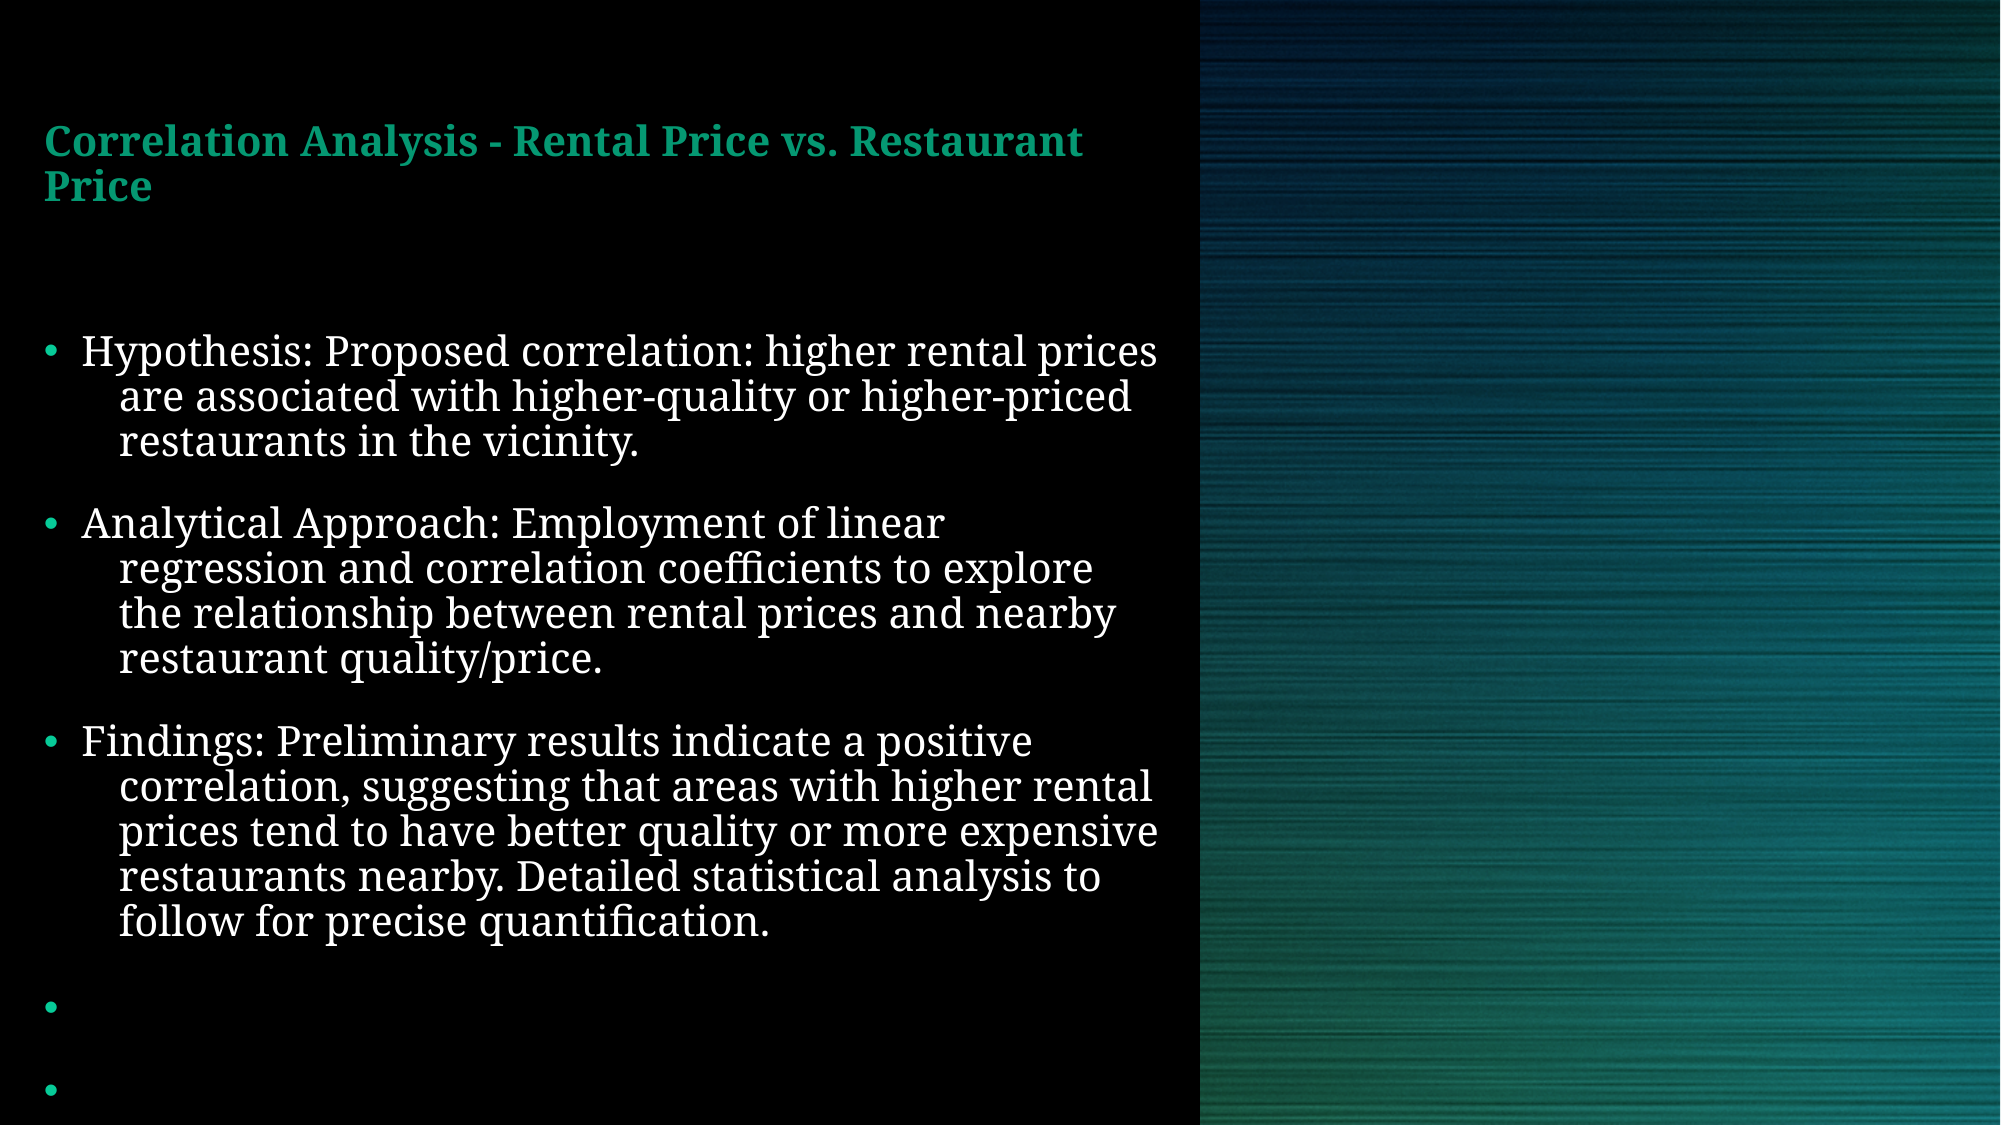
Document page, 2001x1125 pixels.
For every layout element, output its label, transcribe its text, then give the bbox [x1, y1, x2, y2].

list Correlation Analysis - Rental Price vs. Restaurant Price Hypothesis: Proposed correlation: higher rental prices are associated with higher-quality or higher-priced restaurants in the vicinity. Analytical Approach: Employment of linear regression and correlation coefficients to explore the relationship between rental prices and nearby restaurant quality/price. Findings: Preliminary results indicate a positive correlation, suggesting that areas with higher rental prices tend to have better quality or more expensive restaurants nearby. Detailed statistical analysis to follow for precise quantification. [28, 112, 1178, 1013]
